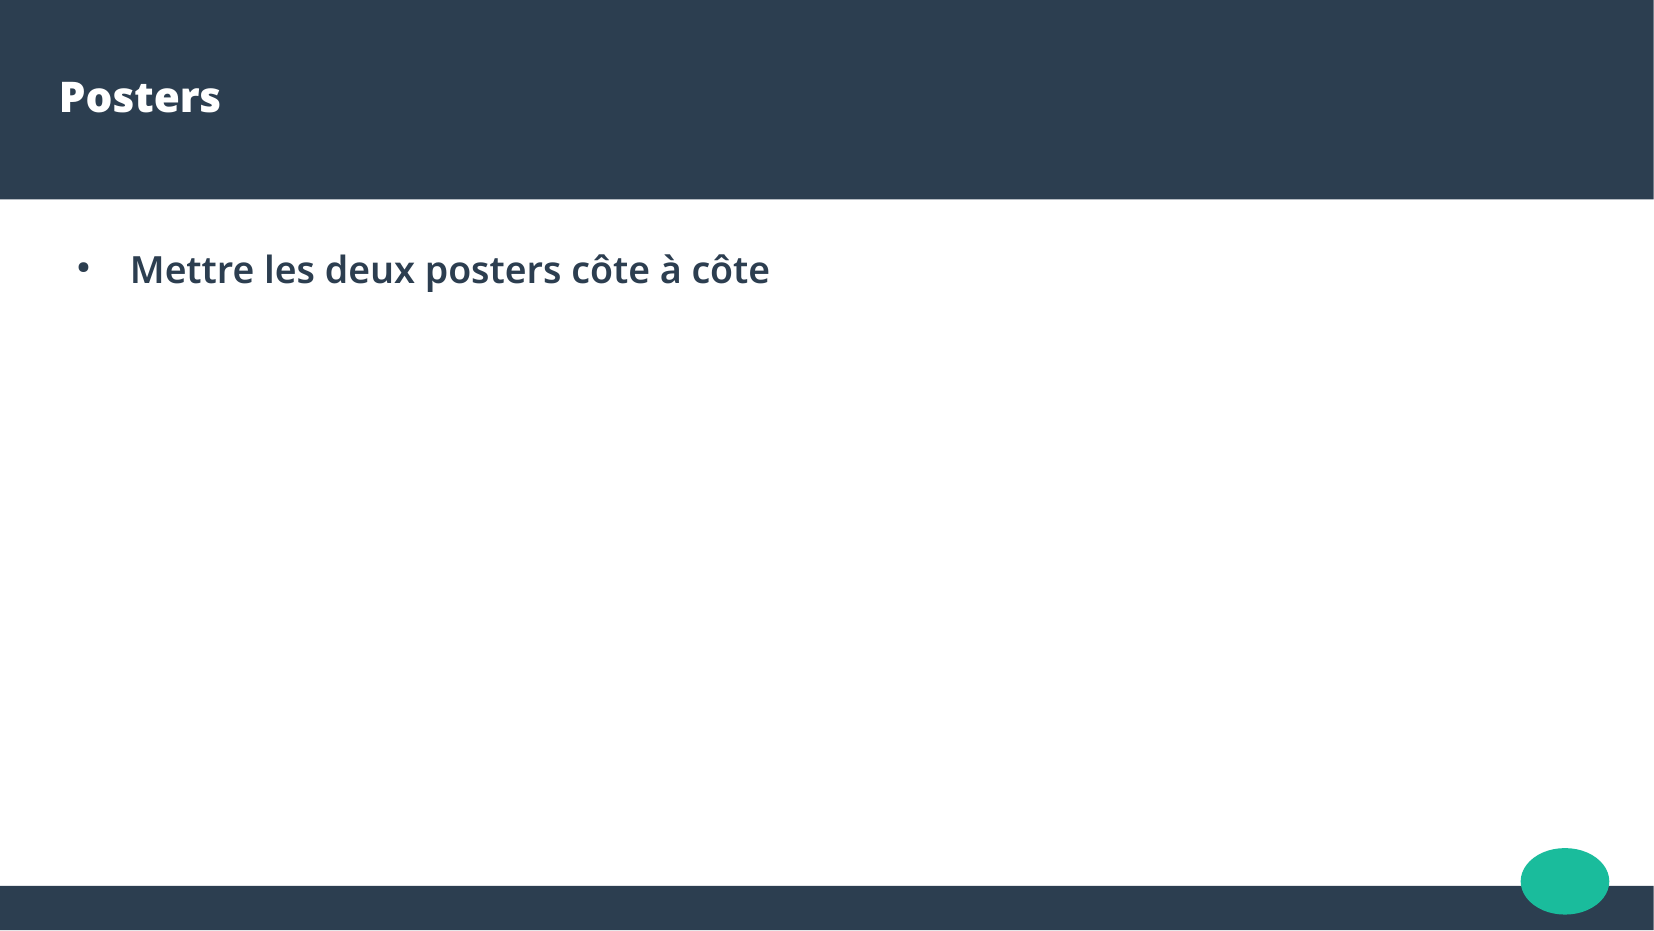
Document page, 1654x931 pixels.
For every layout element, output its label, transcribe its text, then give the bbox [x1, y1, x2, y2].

title Posters [59, 37, 1595, 155]
list Mettre les deux posters côte à côte [59, 243, 1595, 864]
